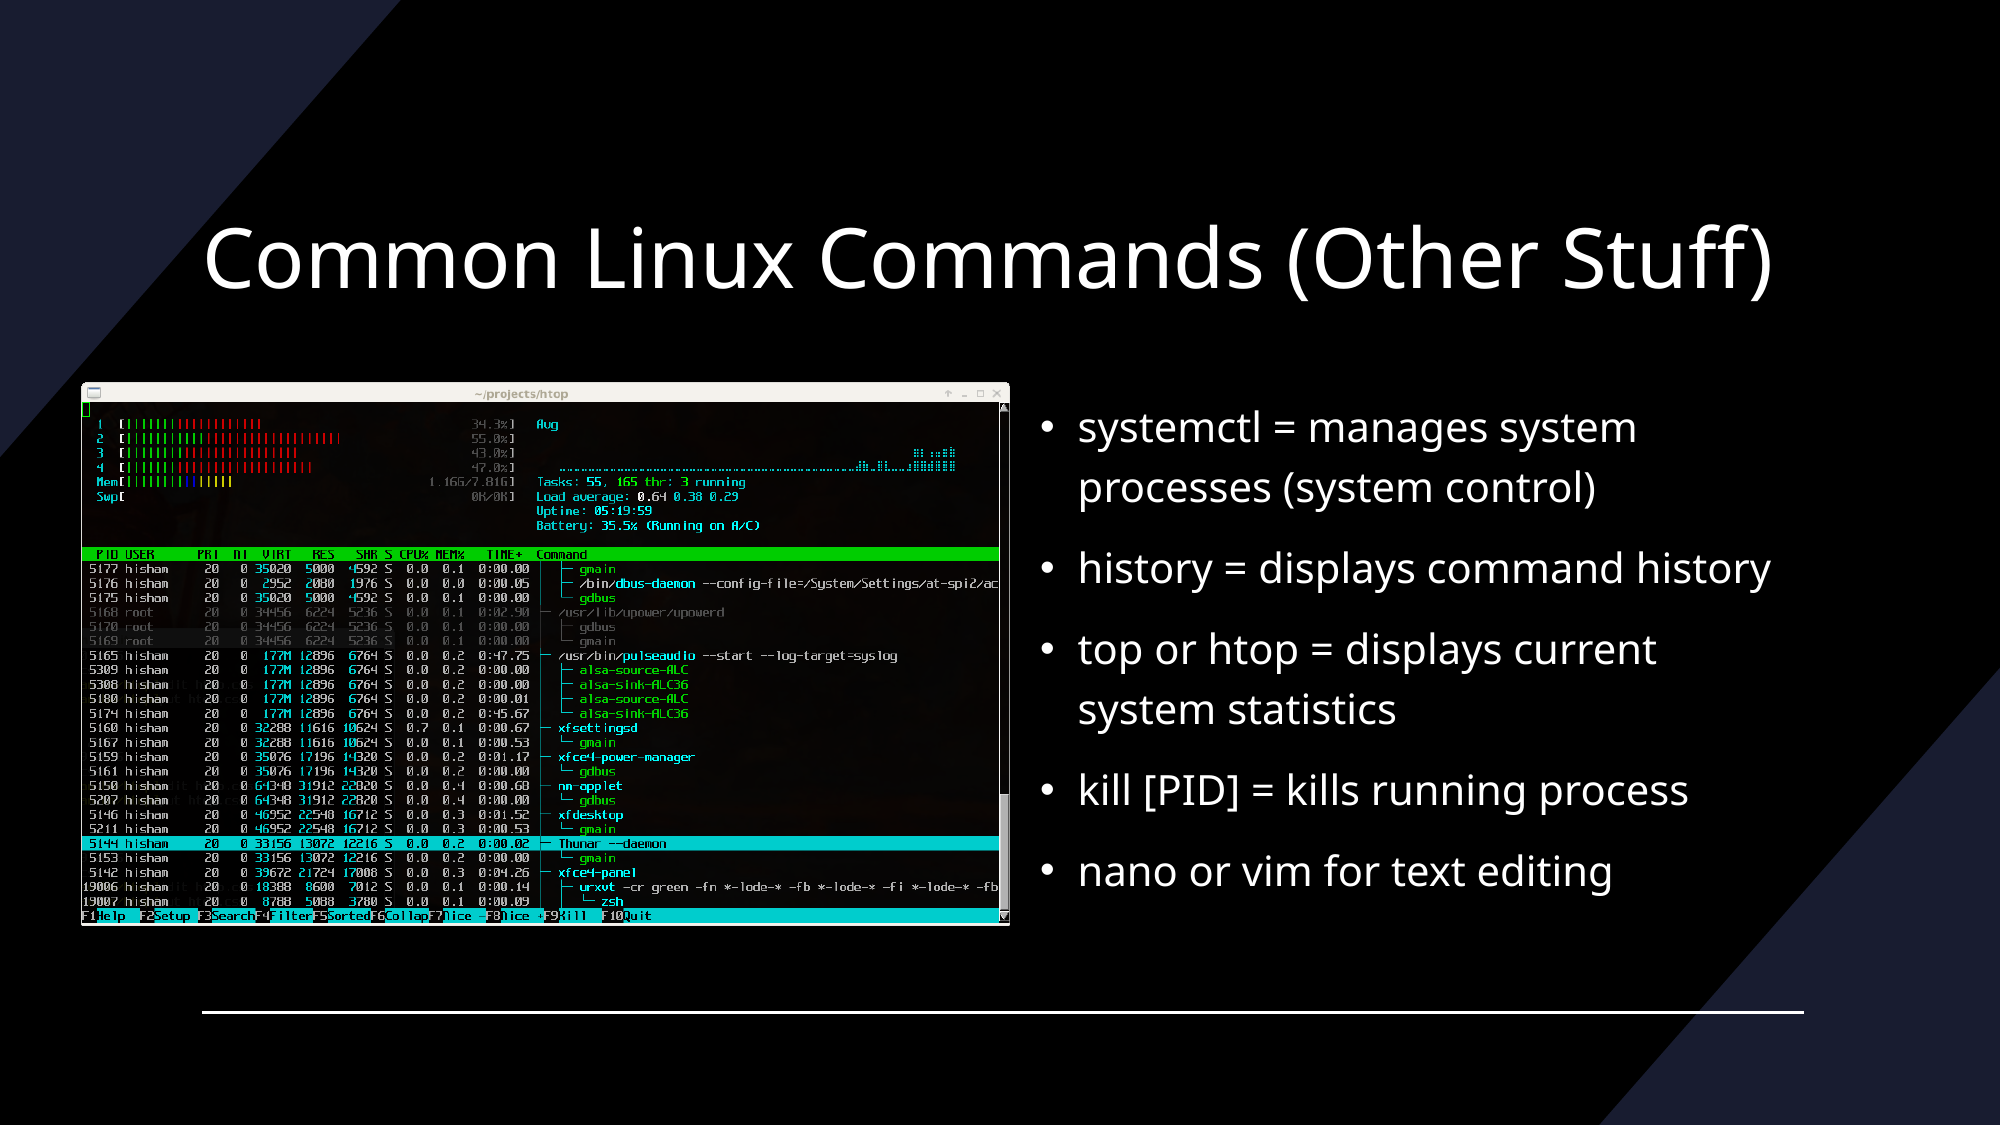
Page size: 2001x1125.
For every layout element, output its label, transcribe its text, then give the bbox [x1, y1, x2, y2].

picture [81, 382, 1010, 926]
list systemctl = manages system processes (system control) history = displays command history top or htop = displays current system statistics kill [PID] = kills running process nano or vim for text editing [1025, 383, 1813, 967]
title Common Linux Commands (Other Stuff) [187, 143, 1813, 367]
